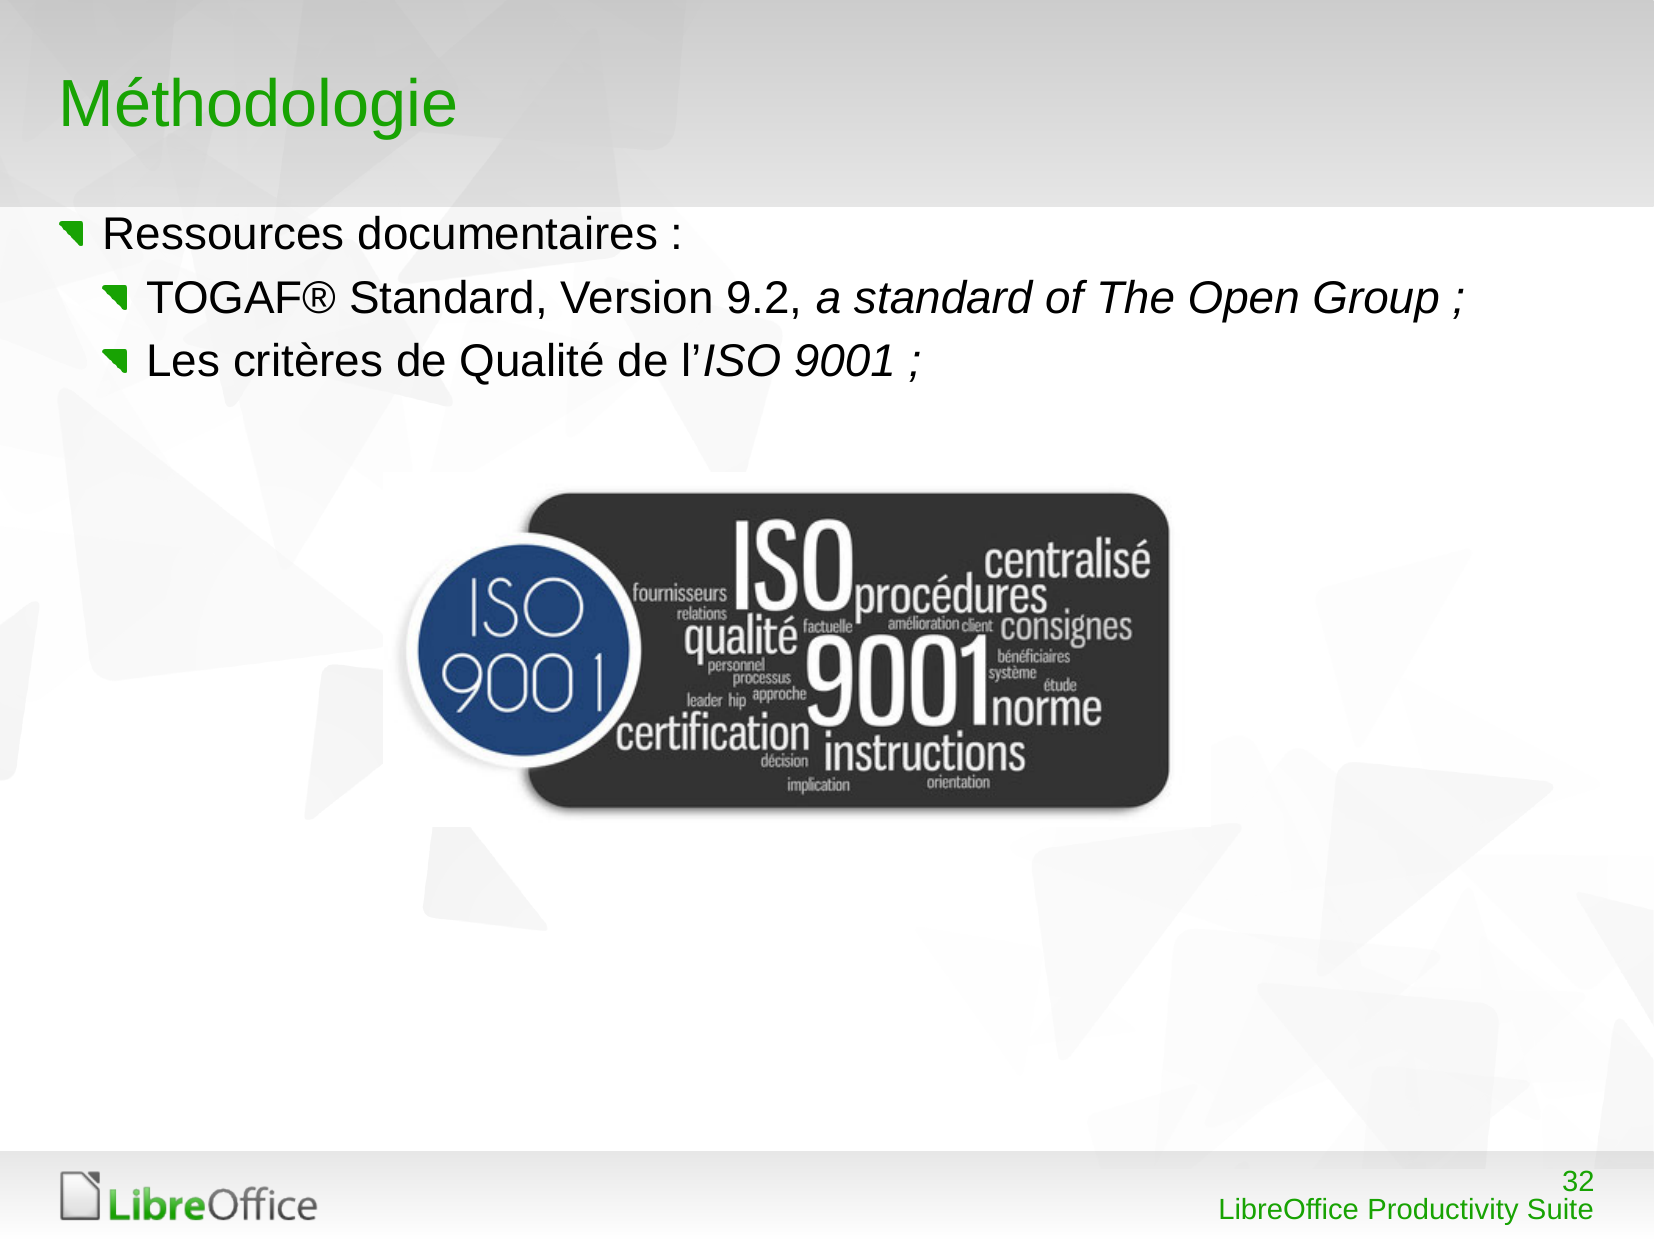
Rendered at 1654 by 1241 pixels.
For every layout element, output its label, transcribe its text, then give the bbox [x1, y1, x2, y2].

picture [41, 1152, 337, 1240]
title Méthodologie [59, 29, 1595, 178]
list Ressources documentaires : TOGAF® Standard, Version 9.2, a standard of The Open Group ; Les critères de Qualité de l’ISO 9001 ; [59, 208, 1477, 707]
picture [0, 0, 1654, 1169]
